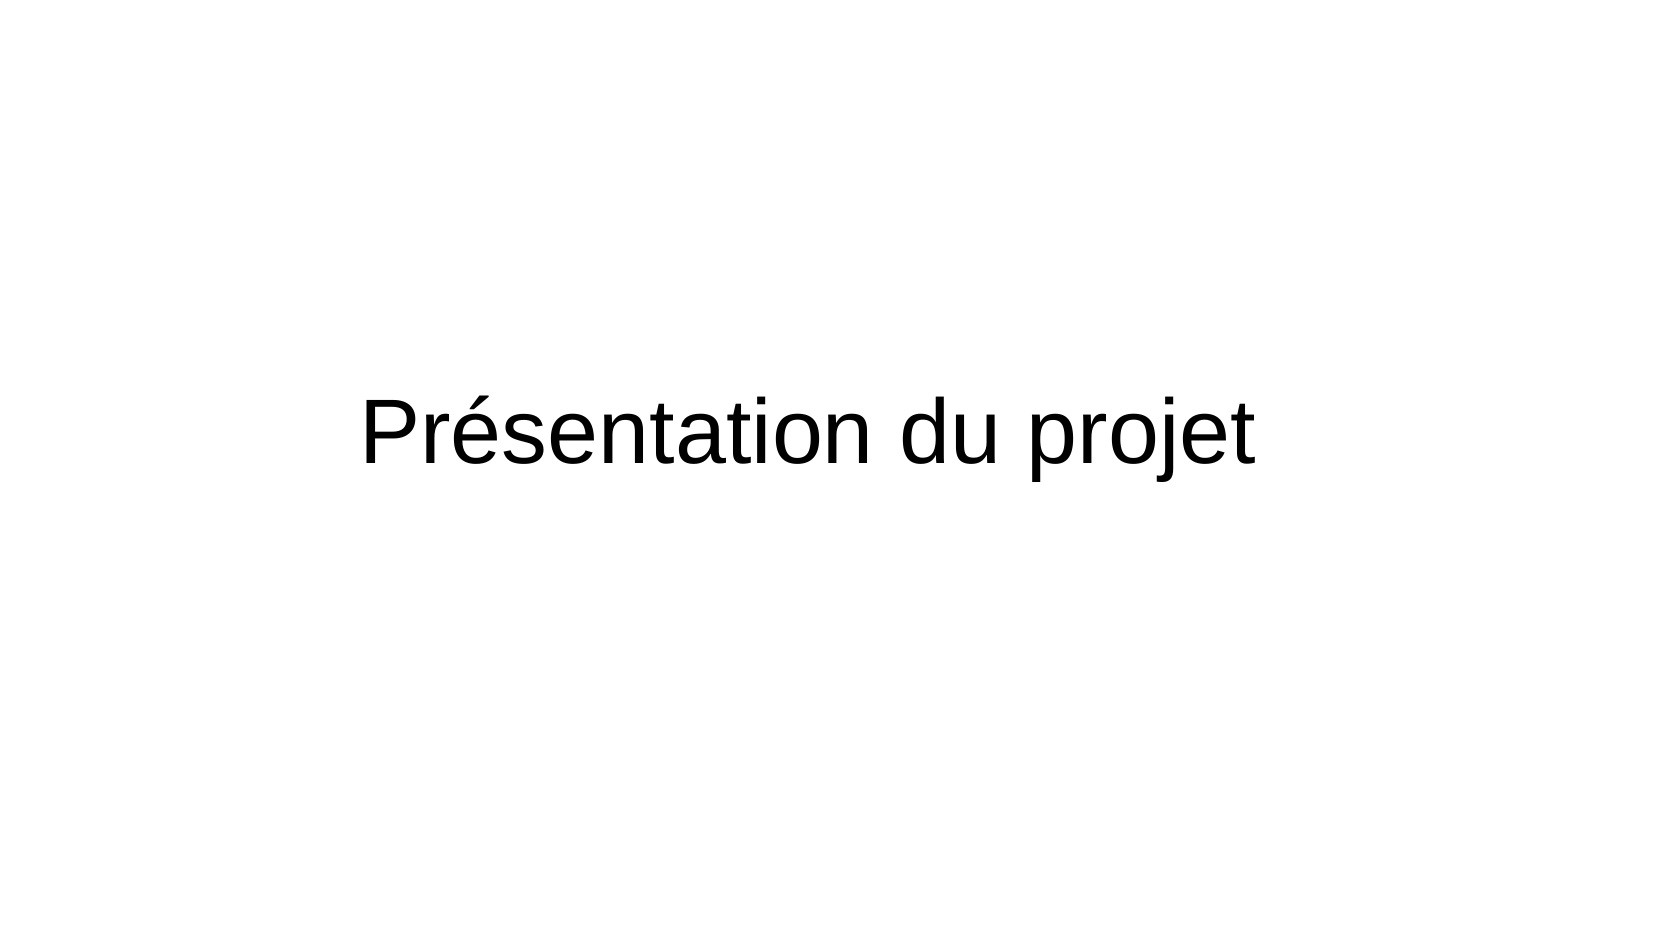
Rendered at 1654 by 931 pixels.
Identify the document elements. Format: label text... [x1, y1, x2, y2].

title Présentation du projet [76, 354, 1565, 510]
